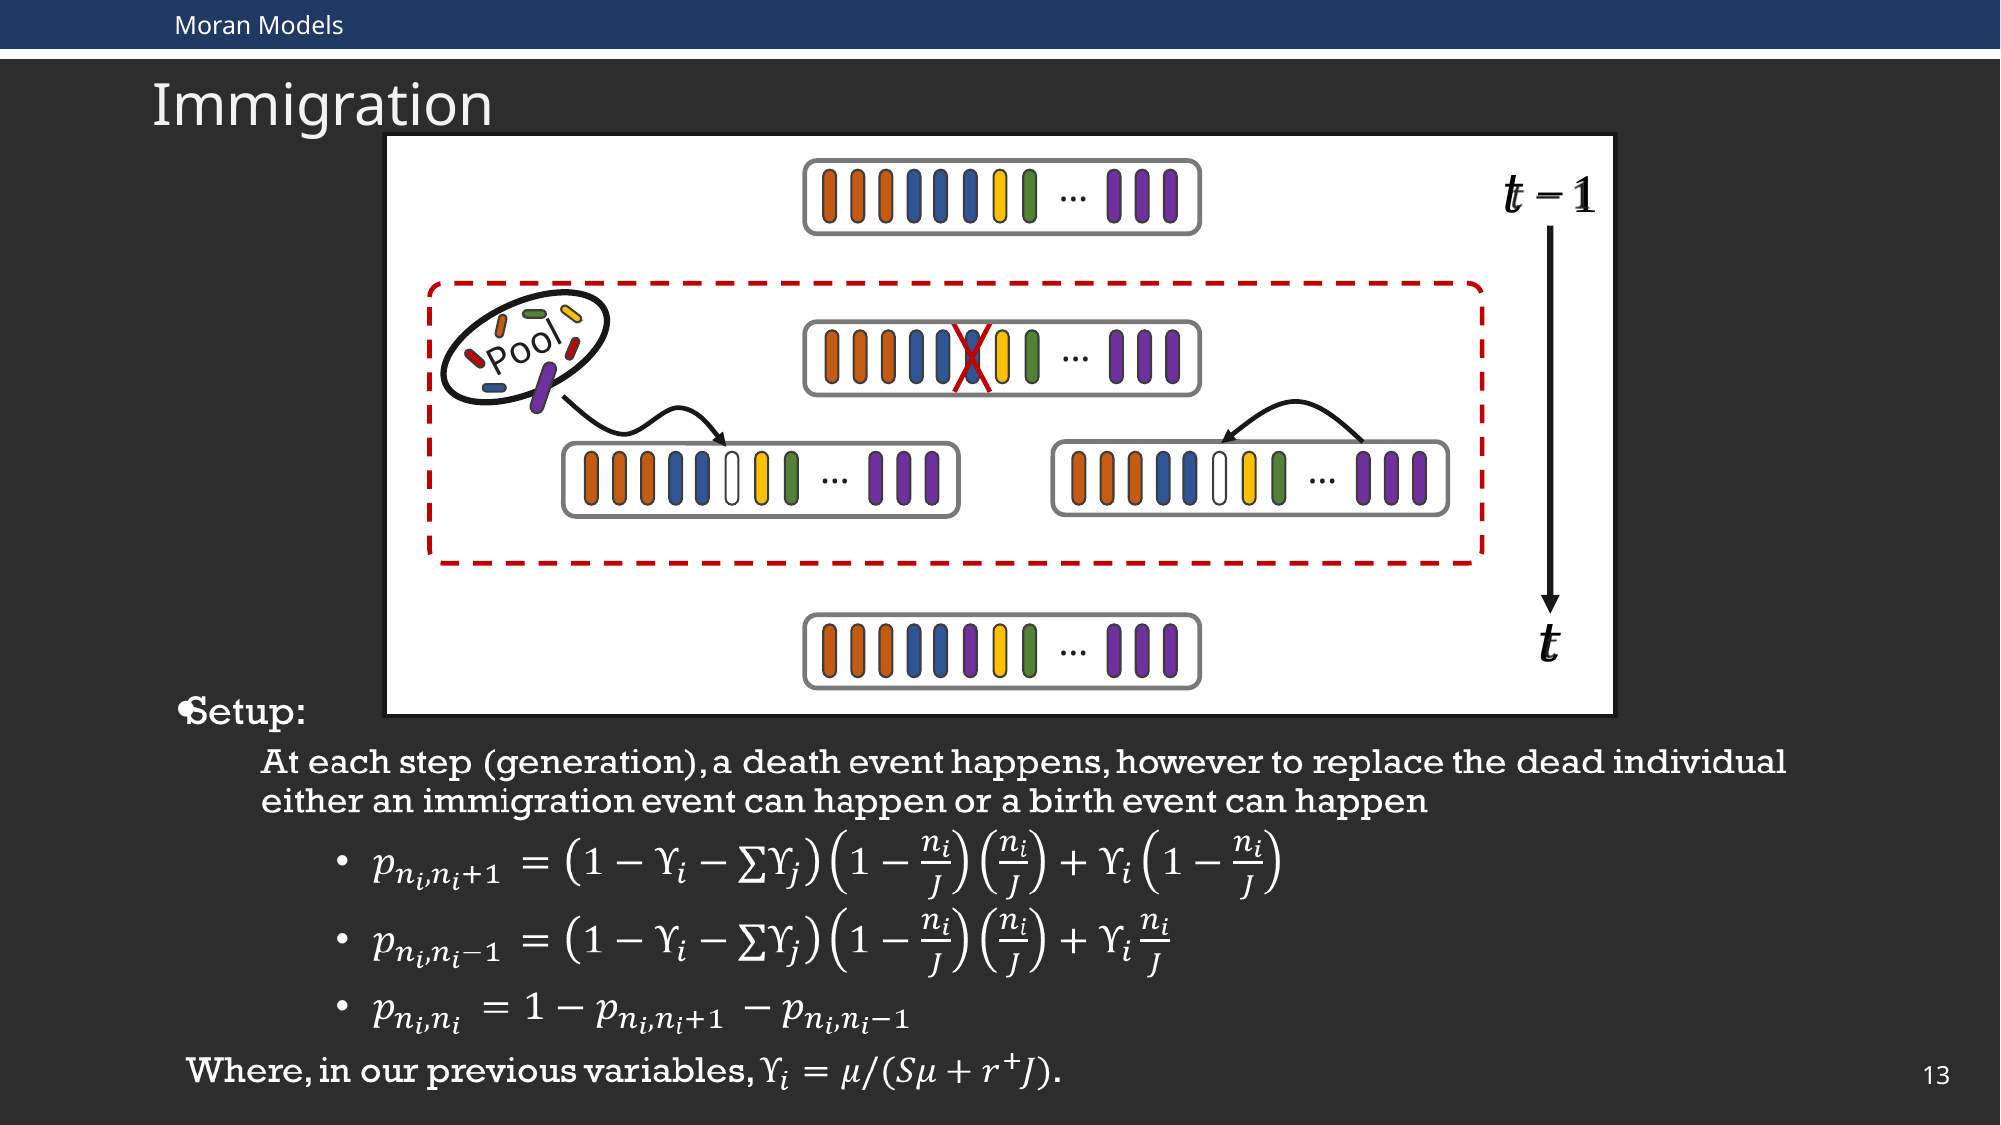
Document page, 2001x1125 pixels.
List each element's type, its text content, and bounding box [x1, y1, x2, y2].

text_box … [1292, 444, 1353, 499]
slide_number <number> [1886, 1046, 1966, 1107]
text_box [384, 134, 1616, 716]
title Immigration [137, 59, 1863, 169]
text_box … [1046, 325, 1106, 377]
footer Moran Models [0, 0, 519, 51]
text_box Pool [461, 295, 585, 390]
text_box … [1043, 163, 1104, 217]
text_box … [805, 446, 865, 499]
text_box Pool [486, 392, 502, 398]
text_box … [1043, 618, 1104, 671]
list [160, 673, 1886, 1112]
